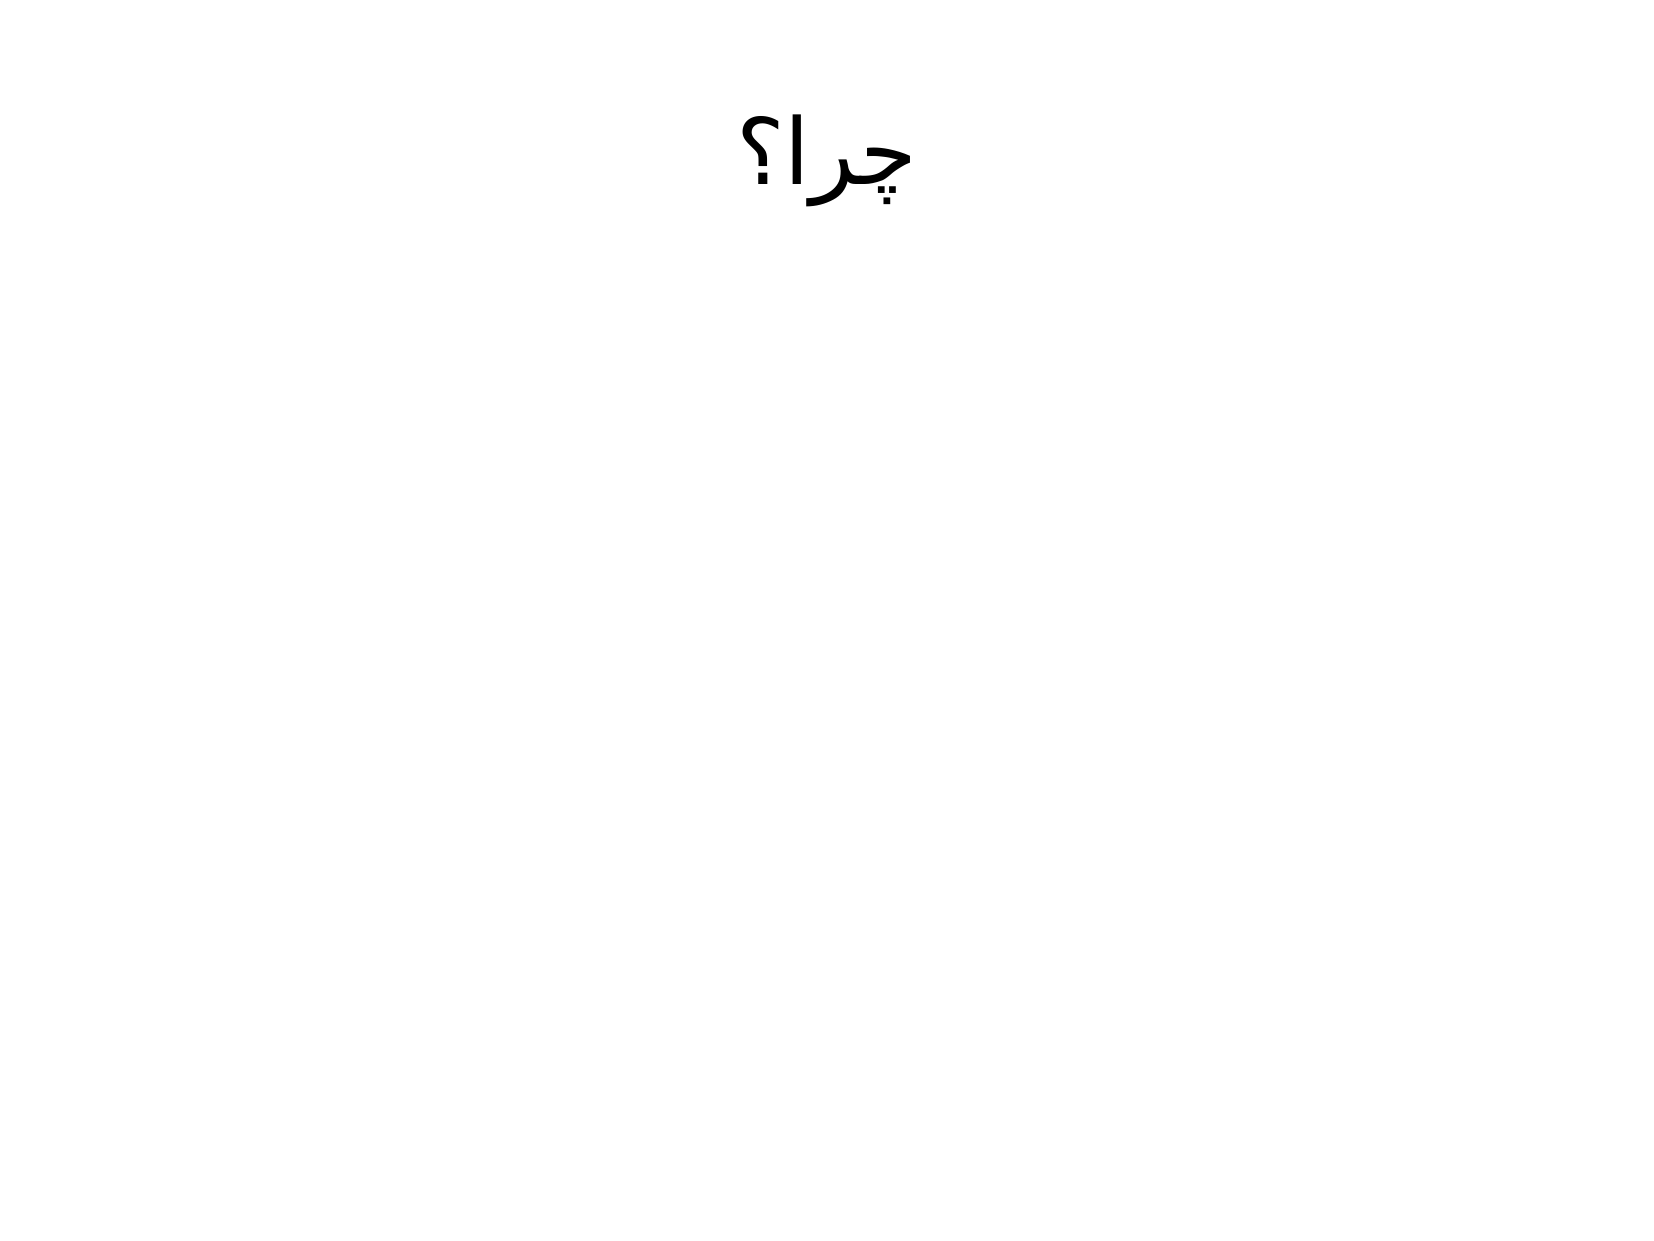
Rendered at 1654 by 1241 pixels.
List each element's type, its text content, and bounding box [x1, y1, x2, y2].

title چرا؟ [82, 49, 1571, 257]
